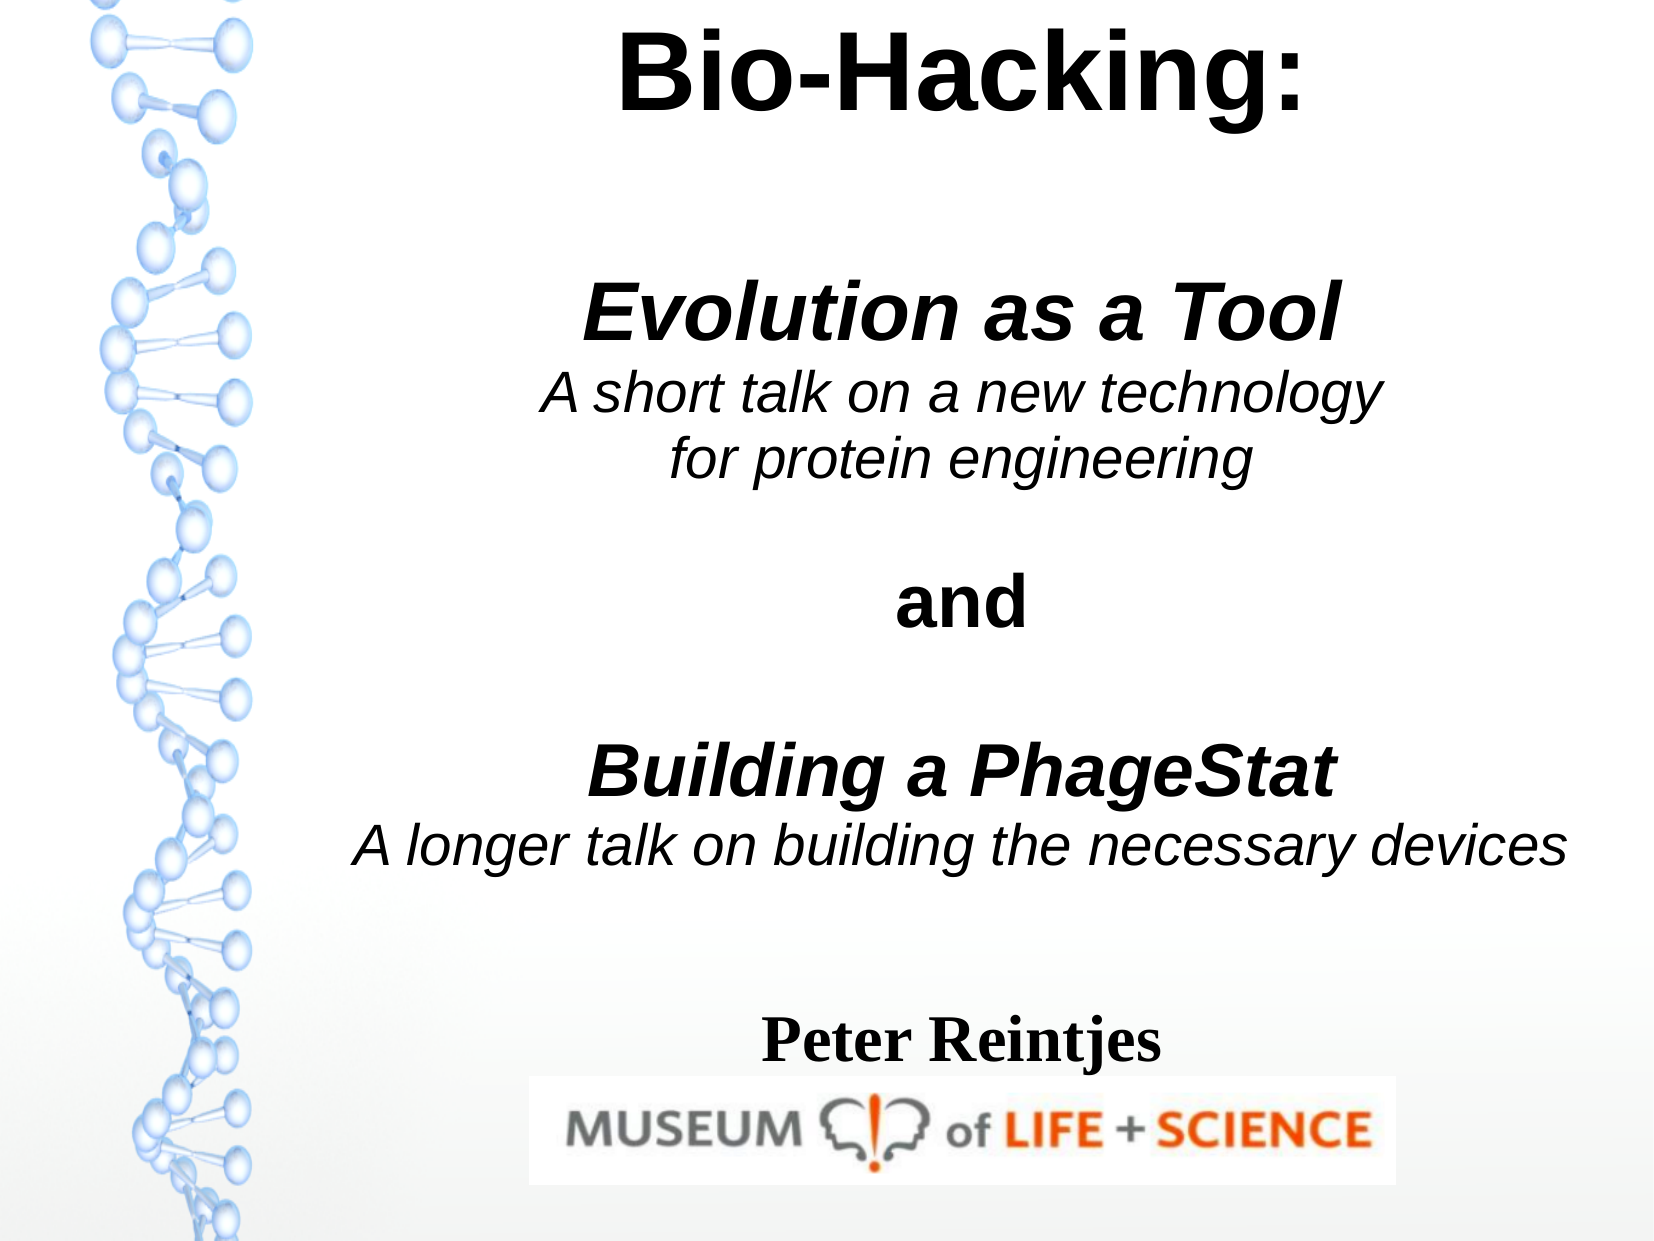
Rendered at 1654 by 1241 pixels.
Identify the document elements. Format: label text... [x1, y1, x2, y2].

subtitle Bio-Hacking: Evolution as a Tool A short talk on a new technology for protein engineering and Building a PhageStat A longer talk on building the necessary devices Peter Reintjes [274, 90, 1651, 991]
picture [0, 0, 1654, 1241]
